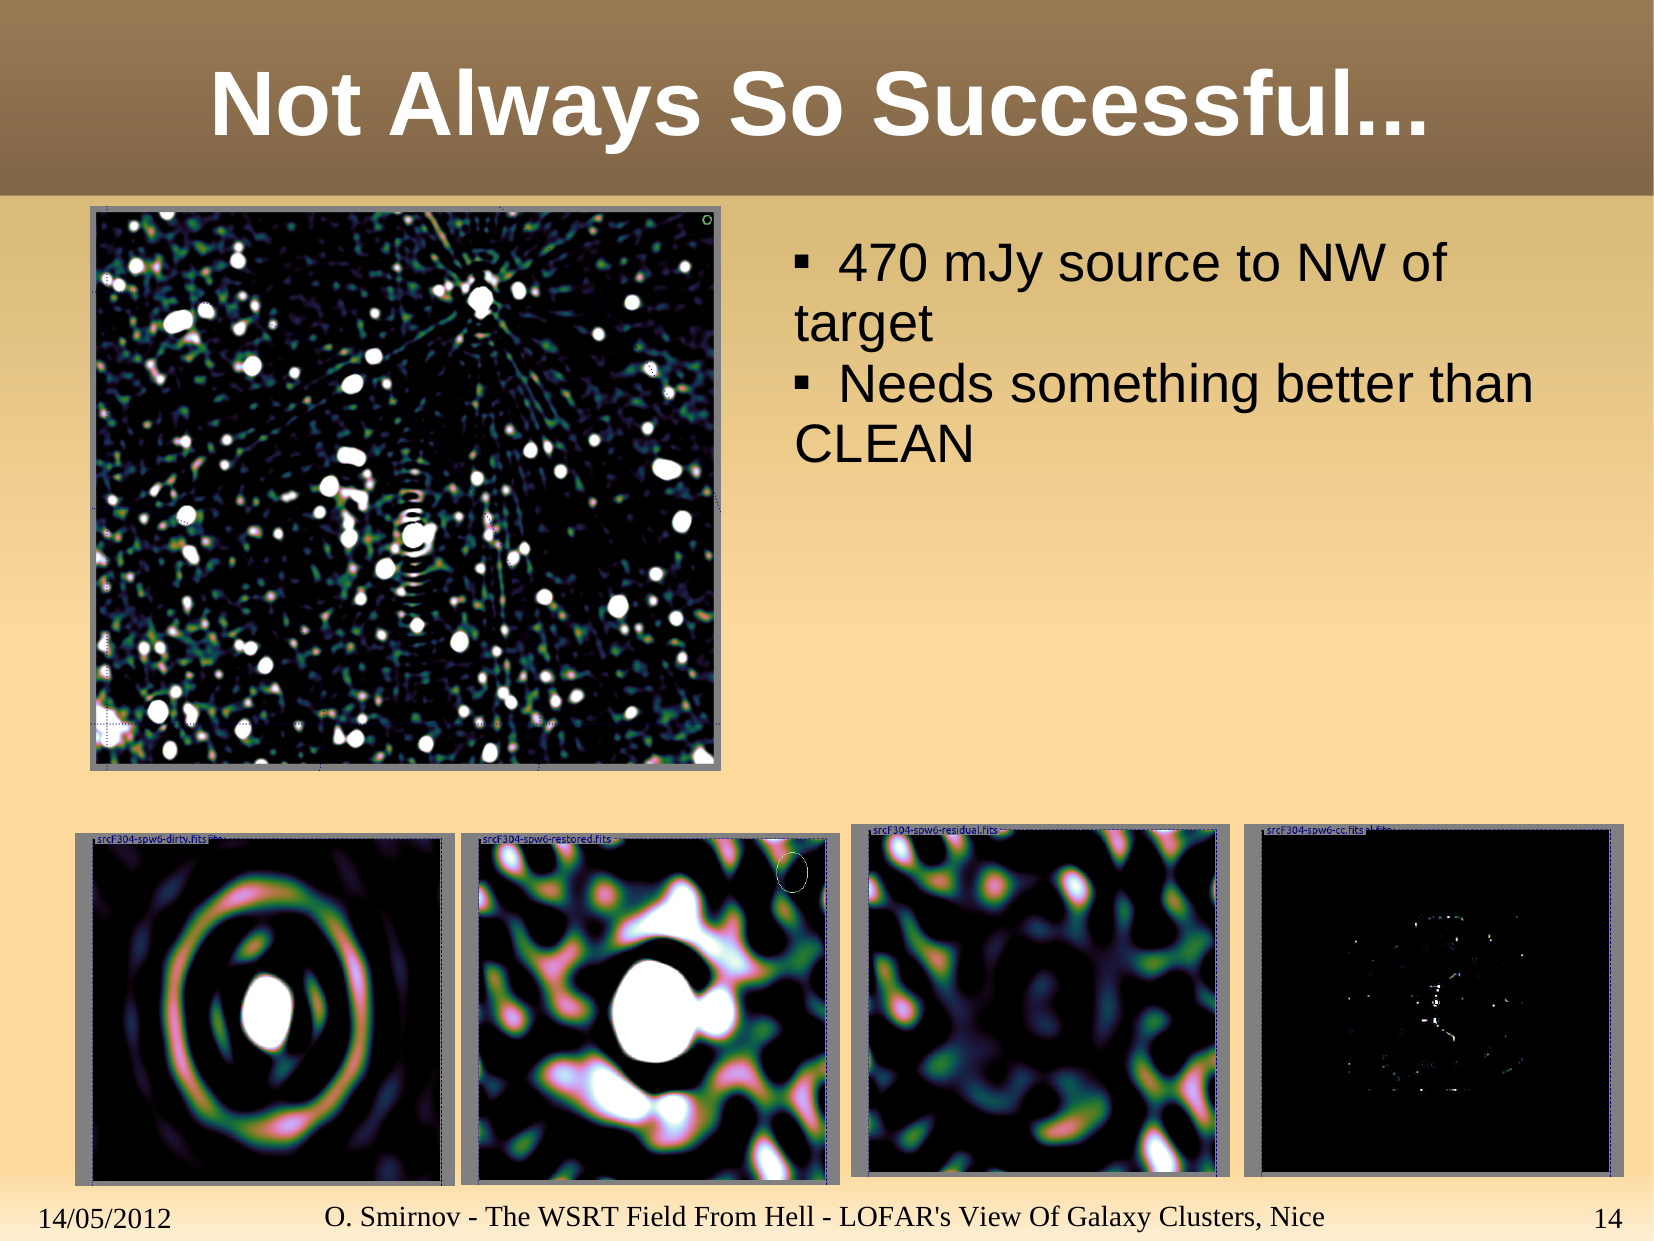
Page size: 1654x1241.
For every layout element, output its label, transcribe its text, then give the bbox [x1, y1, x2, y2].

title Not Always So Successful... [76, 0, 1565, 208]
text_box 470 mJy source to NW of target Needs something better than CLEAN [780, 225, 1591, 646]
picture [0, 0, 1654, 1241]
